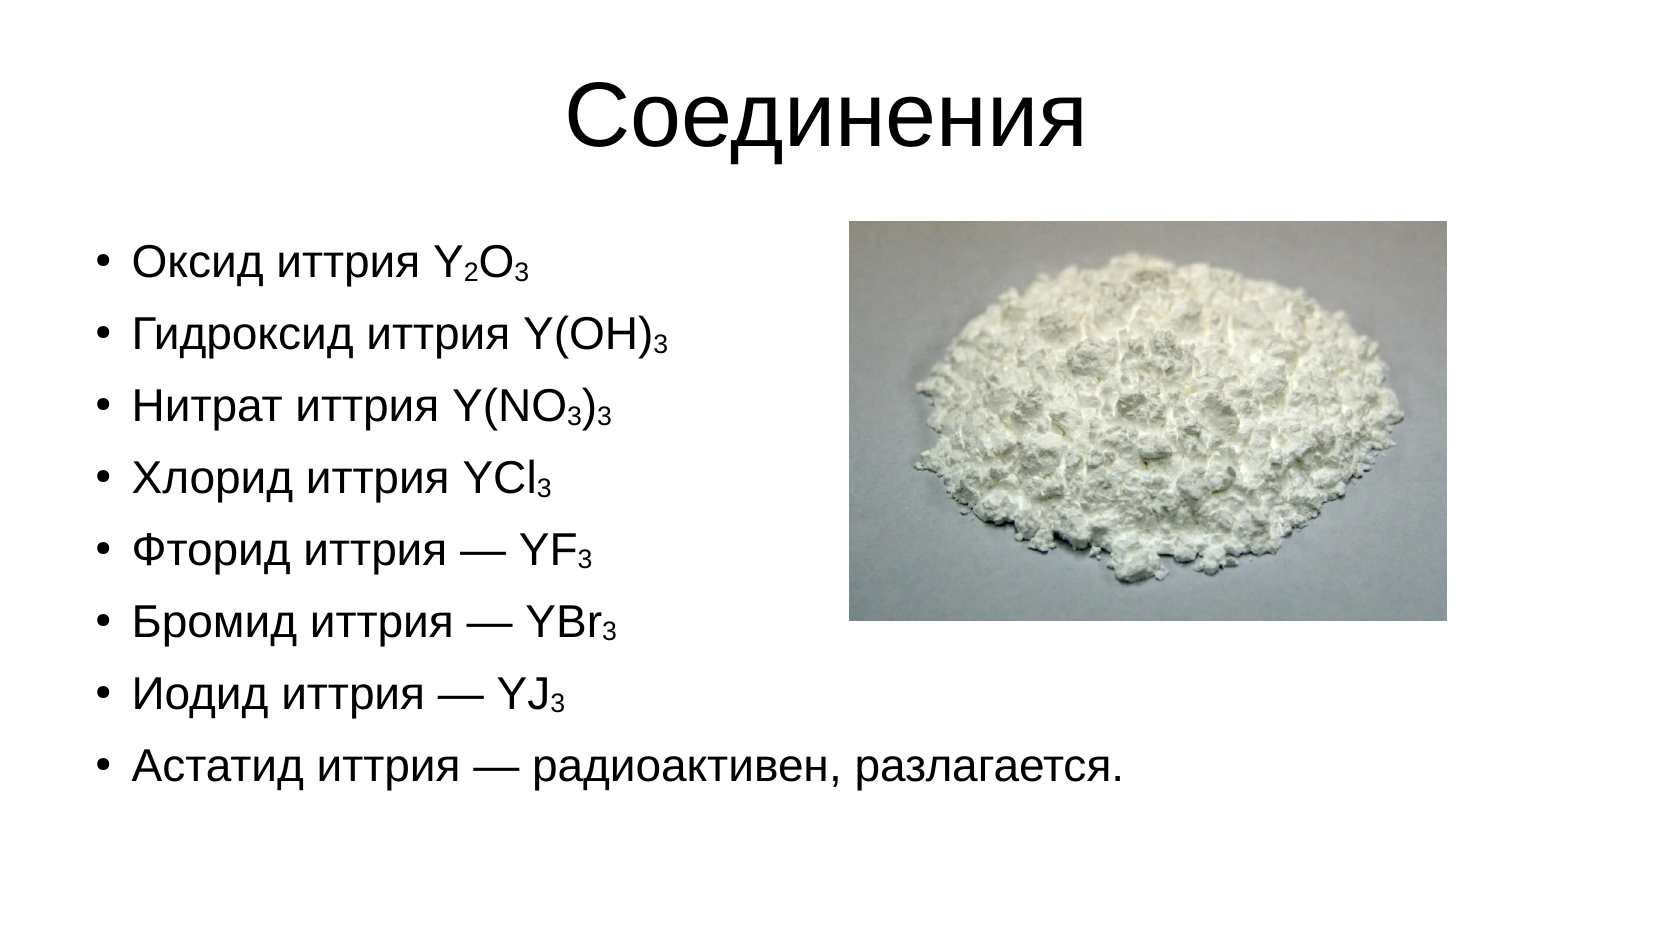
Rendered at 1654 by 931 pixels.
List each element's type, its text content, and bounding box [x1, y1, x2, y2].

list Оксид иттрия Y2O3 Гидроксид иттрия Y(OH)3 Нитрат иттрия Y(NO3)3 Хлорид иттрия YCl3 Фторид иттрия — YF3 Бромид иттрия — YBr3 Иодид иттрия — YJ3 Астатид иттрия — радиоактивен, разлагается. [82, 236, 1536, 798]
title Соединения [82, 37, 1571, 193]
picture [849, 221, 1447, 621]
